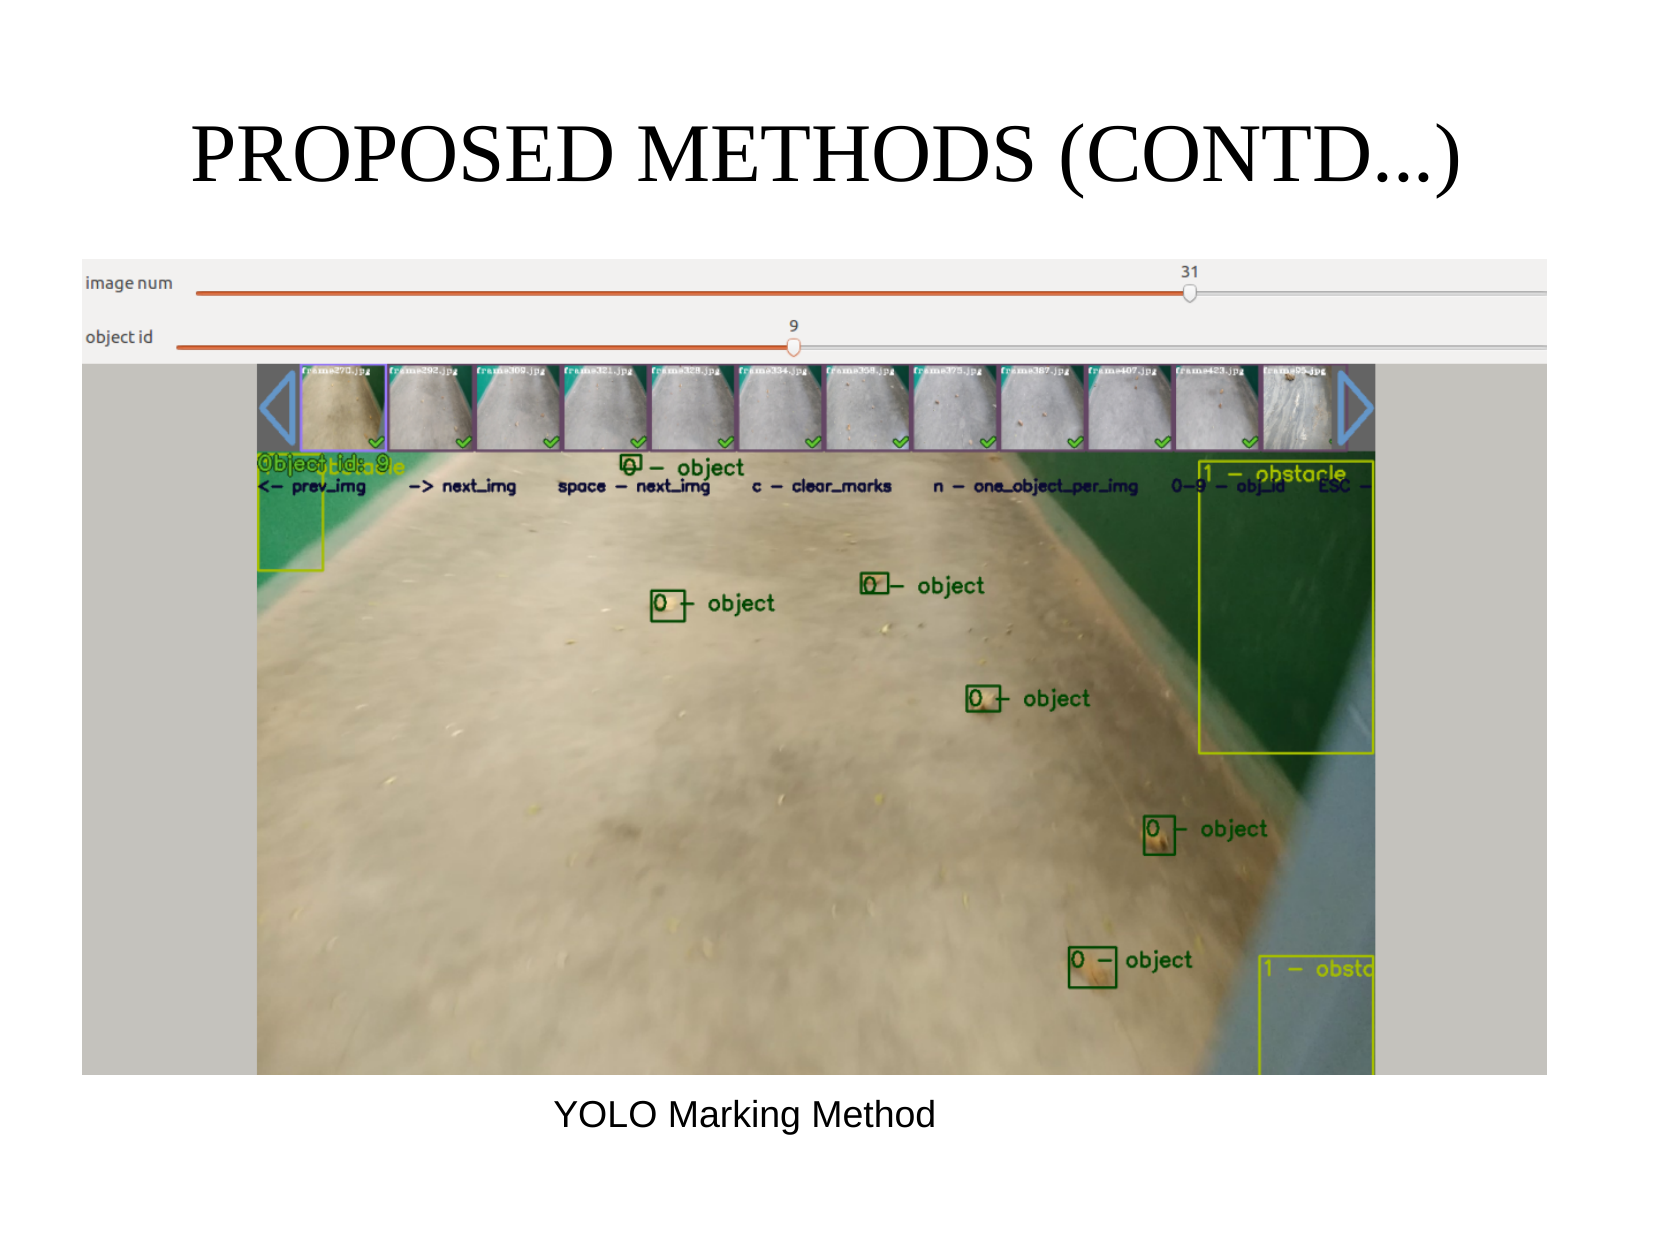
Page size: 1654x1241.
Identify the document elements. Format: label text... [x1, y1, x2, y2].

title PROPOSED METHODS (CONTD...) [82, 49, 1571, 257]
picture [82, 259, 1547, 1075]
text_box YOLO Marking Method [236, 1086, 1264, 1144]
